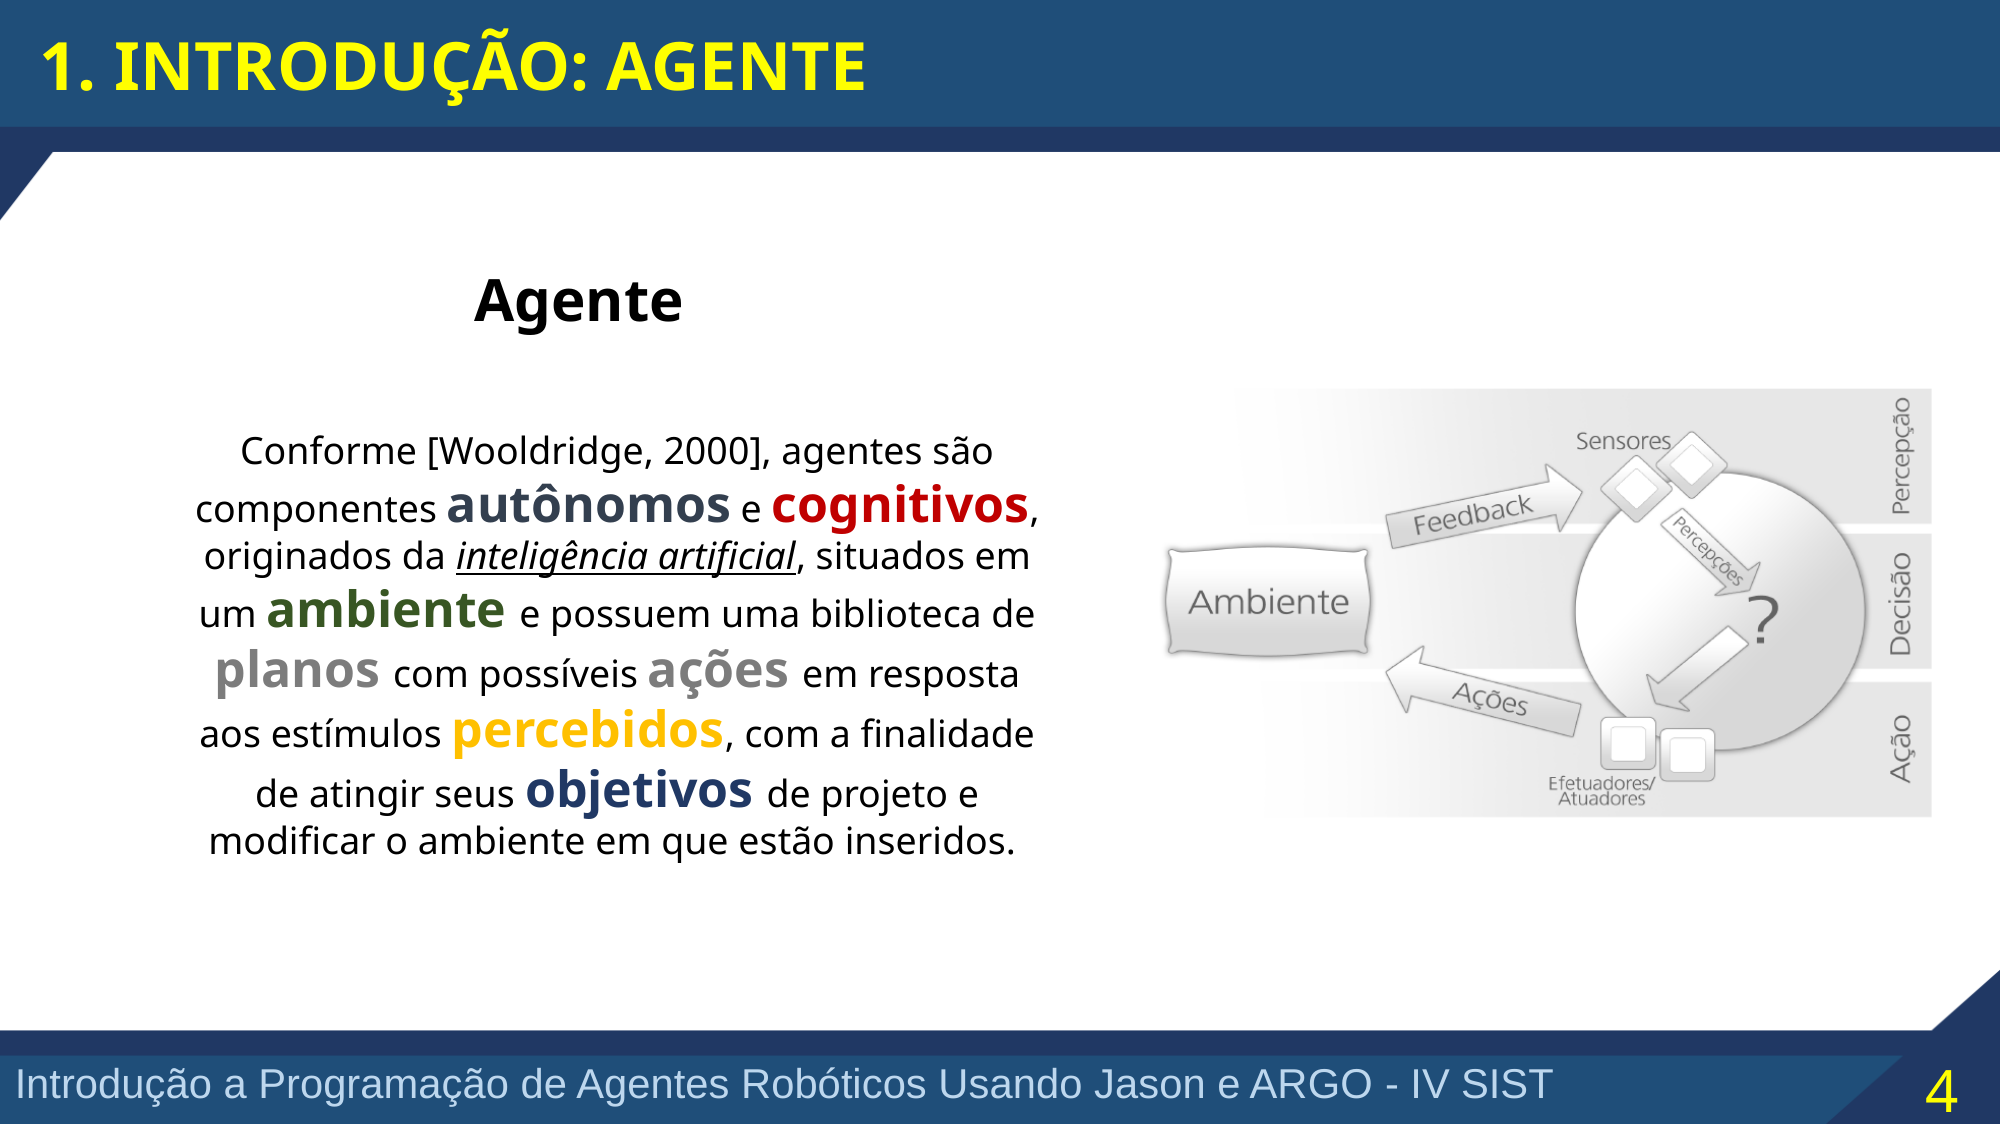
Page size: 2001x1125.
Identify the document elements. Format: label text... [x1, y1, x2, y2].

picture [0, 0, 2000, 1124]
text_box Conforme [Wooldridge, 2000], agentes são componentes autônomos e cognitivos, originados da inteligência artificial, situados em um ambiente e possuem uma biblioteca de planos com possíveis ações em resposta aos estímulos percebidos, com a finalidade de atingir seus objetivos de projeto e modificar o ambiente em que estão inseridos. [169, 419, 1066, 870]
text_box 1. INTRODUÇÃO: AGENTE [24, 16, 2000, 112]
text_box Agente [0, 256, 1217, 341]
